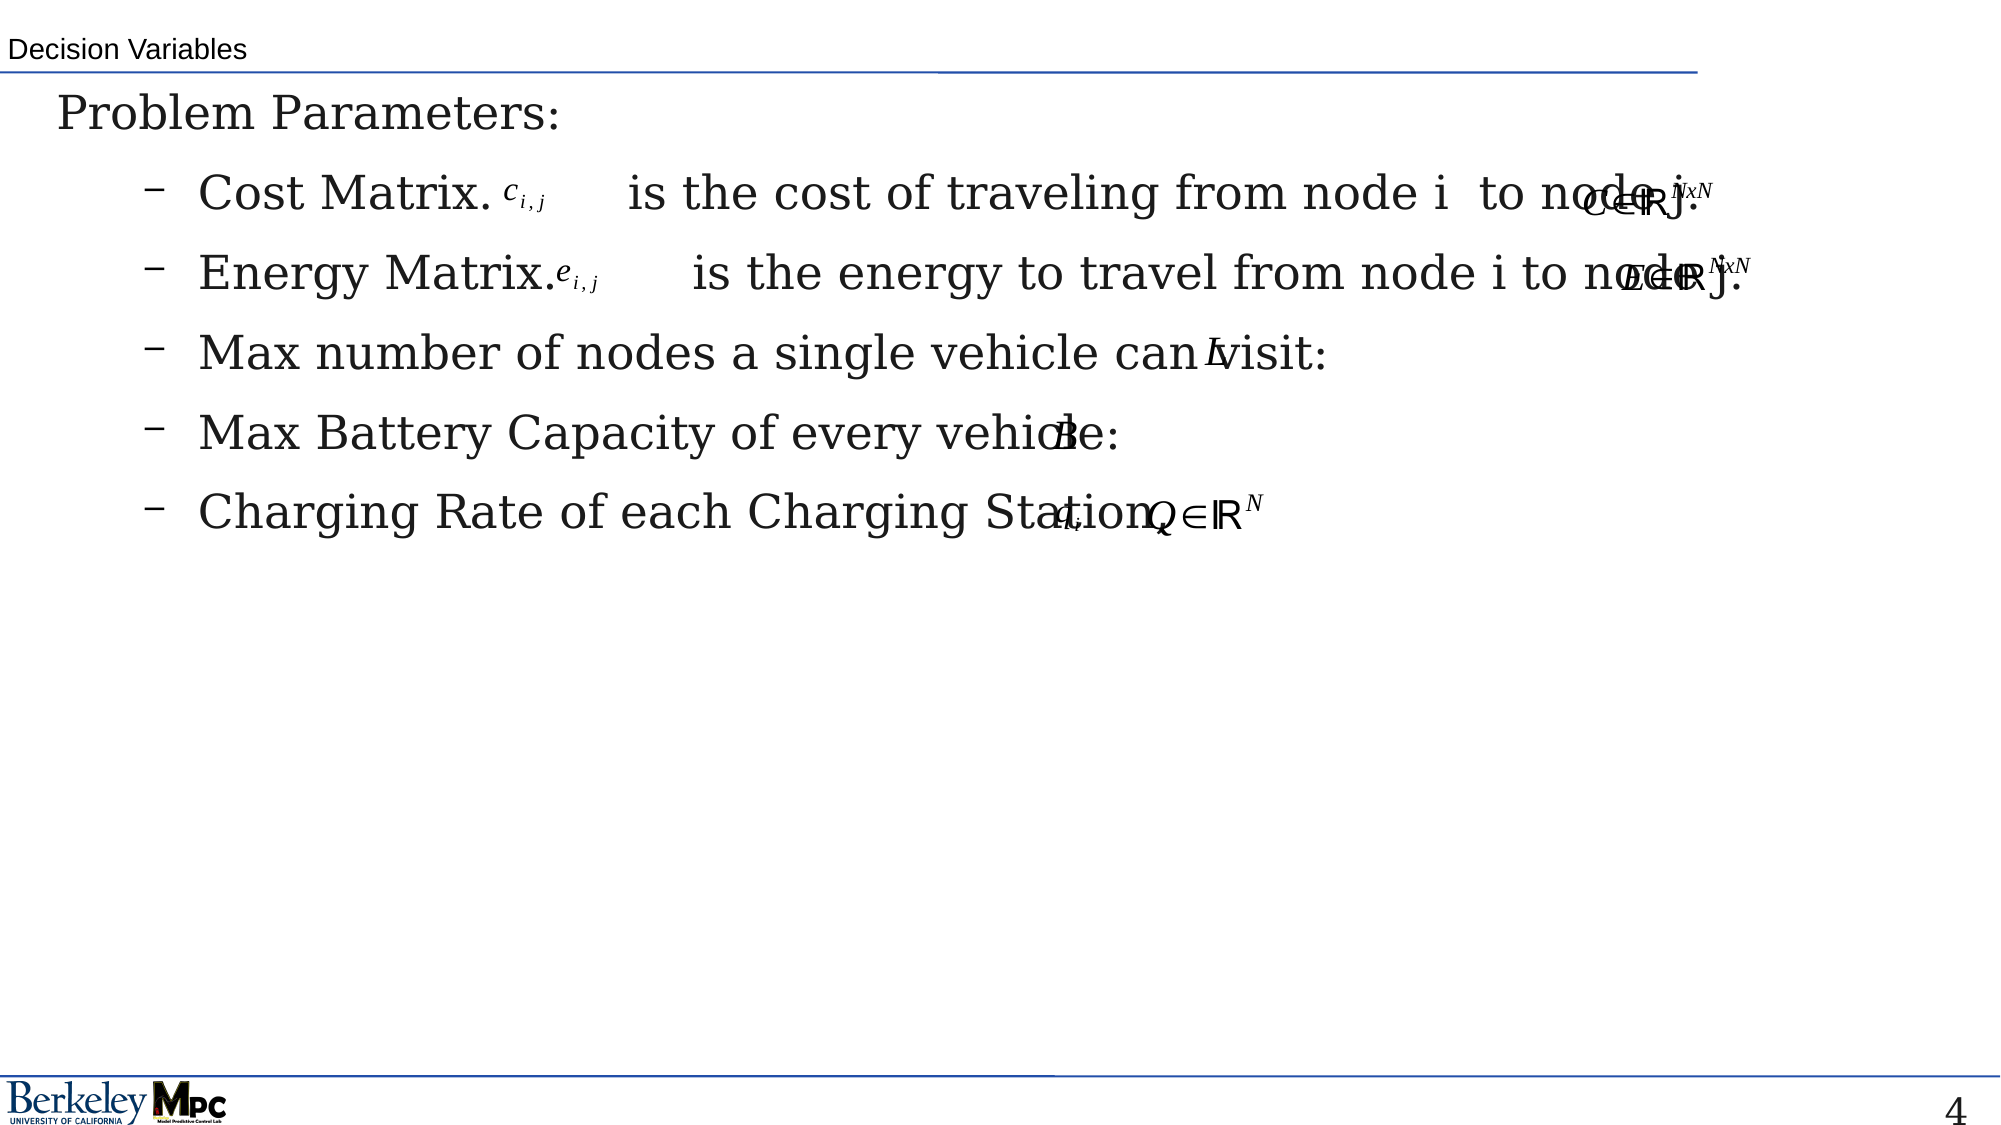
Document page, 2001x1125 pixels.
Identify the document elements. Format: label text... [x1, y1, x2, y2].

chart [1135, 487, 1276, 540]
picture [0, 1072, 226, 1125]
chart [1572, 176, 1726, 225]
chart [1040, 412, 1088, 459]
title Decision Variables [7, 7, 1930, 92]
chart [1609, 251, 1763, 300]
list Problem Parameters: Cost Matrix. is the cost of traveling from node i to node j. Energy Matrix. is the energy to travel from node i to node j. Max number of nodes a single vehicle can visit: Max Battery Capacity of every vehicle: Charging Rate of each Charging Station, [41, 75, 1925, 1019]
chart [494, 170, 554, 213]
chart [547, 252, 606, 295]
chart [1047, 493, 1088, 536]
chart [1192, 328, 1238, 376]
